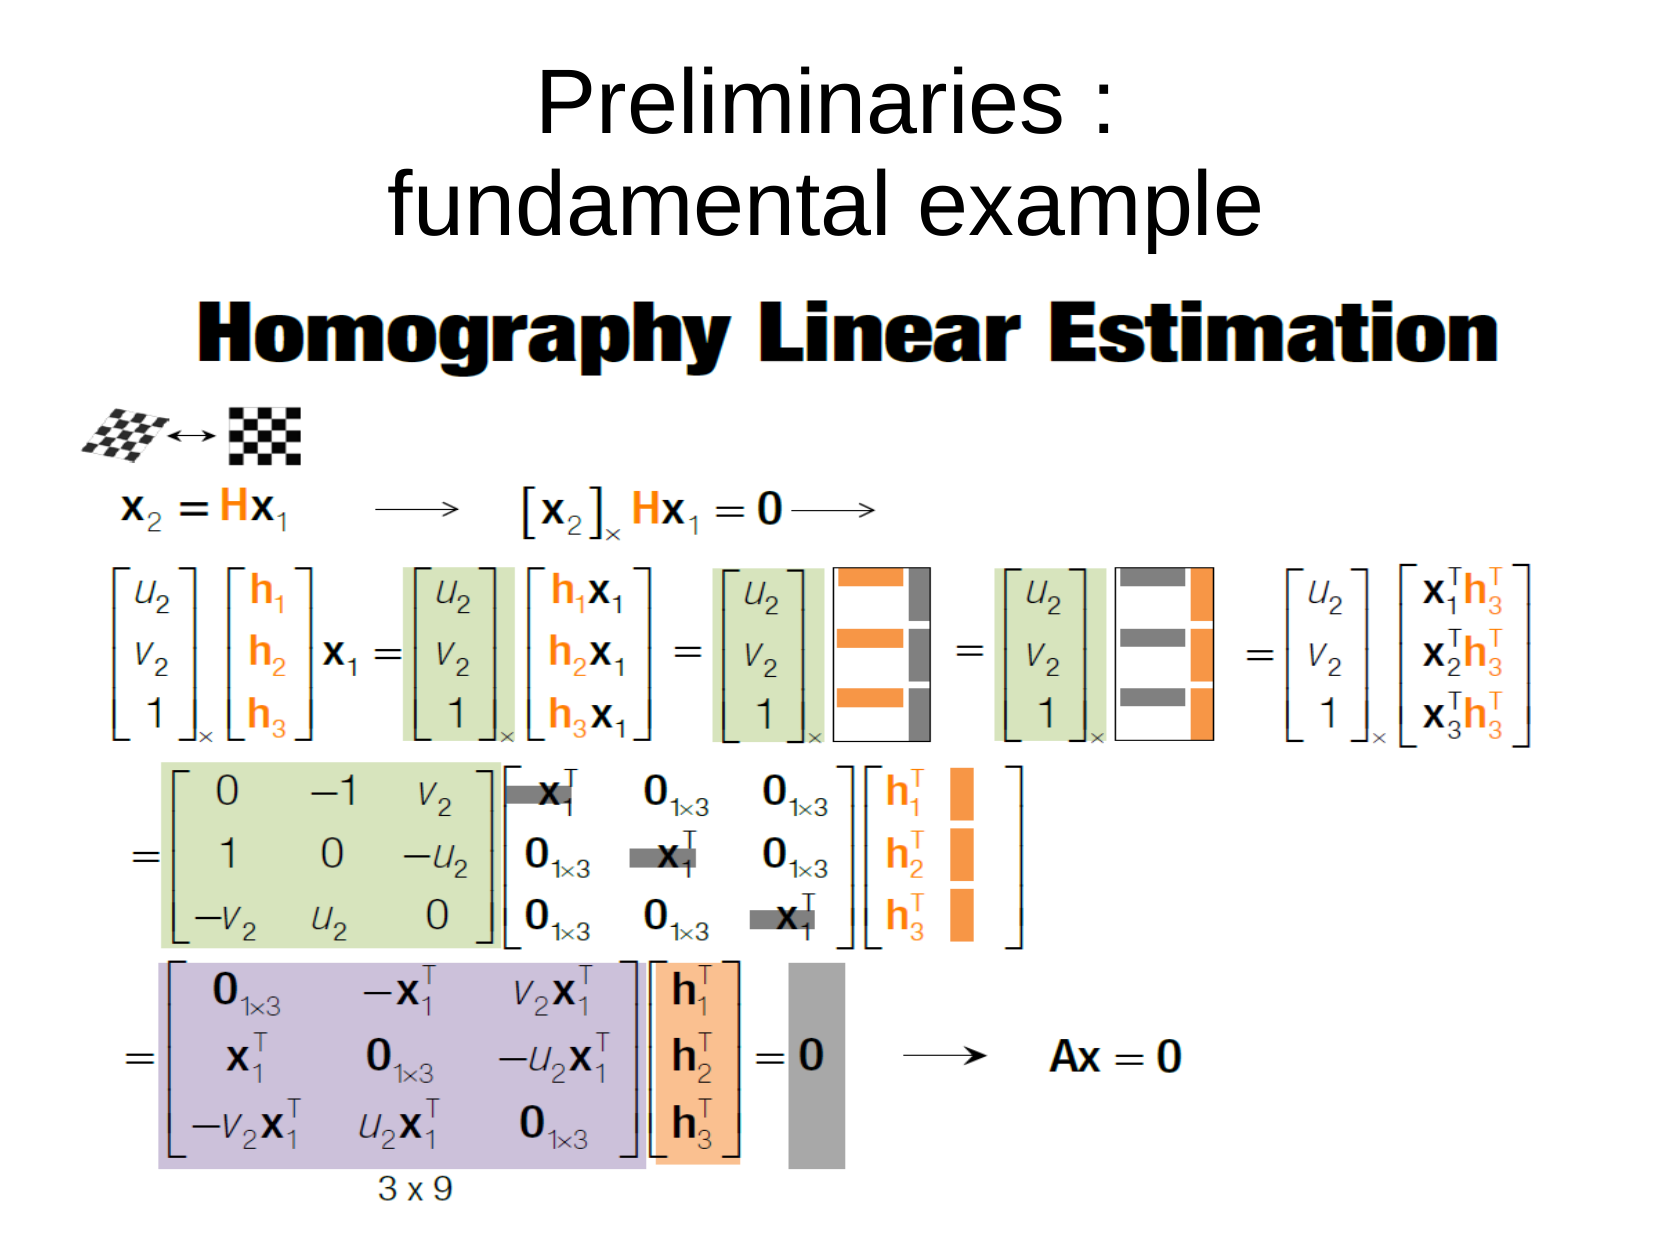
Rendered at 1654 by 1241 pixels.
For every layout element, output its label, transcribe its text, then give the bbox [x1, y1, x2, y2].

title Preliminaries : fundamental example [82, 49, 1571, 257]
picture [59, 268, 1600, 1205]
